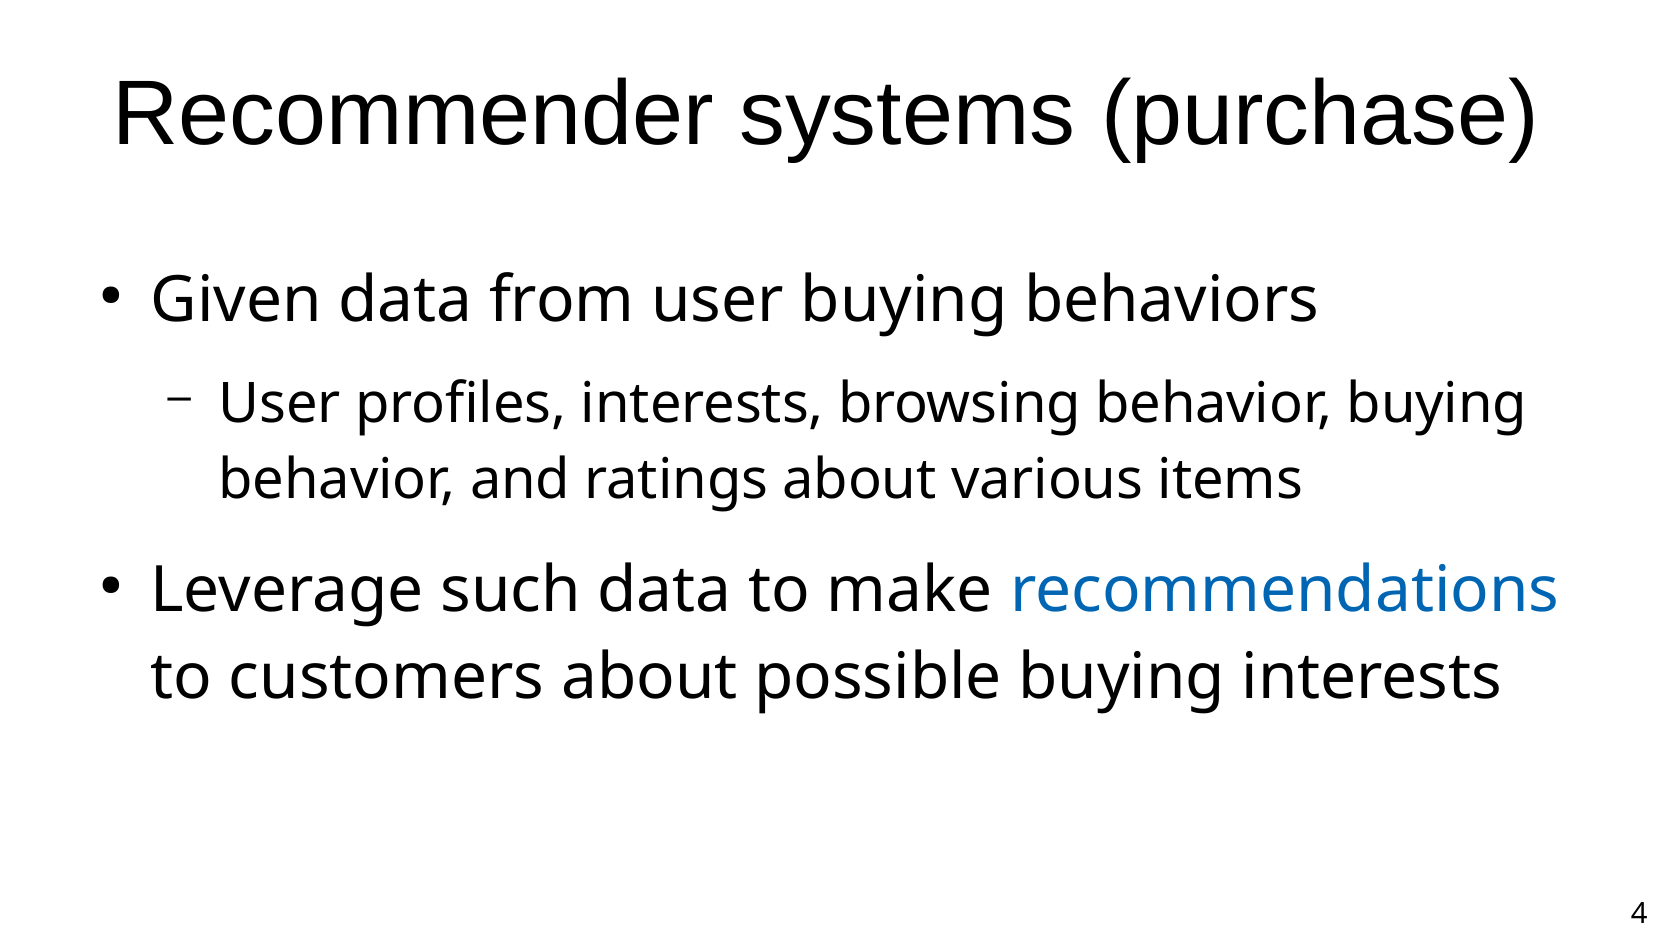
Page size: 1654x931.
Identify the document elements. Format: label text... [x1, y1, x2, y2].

title Recommender systems (purchase) [82, 1, 1571, 226]
list Given data from user buying behaviors User profiles, interests, browsing behavior, buying behavior, and ratings about various items Leverage such data to make recommendations to customers about possible buying interests [82, 253, 1571, 793]
